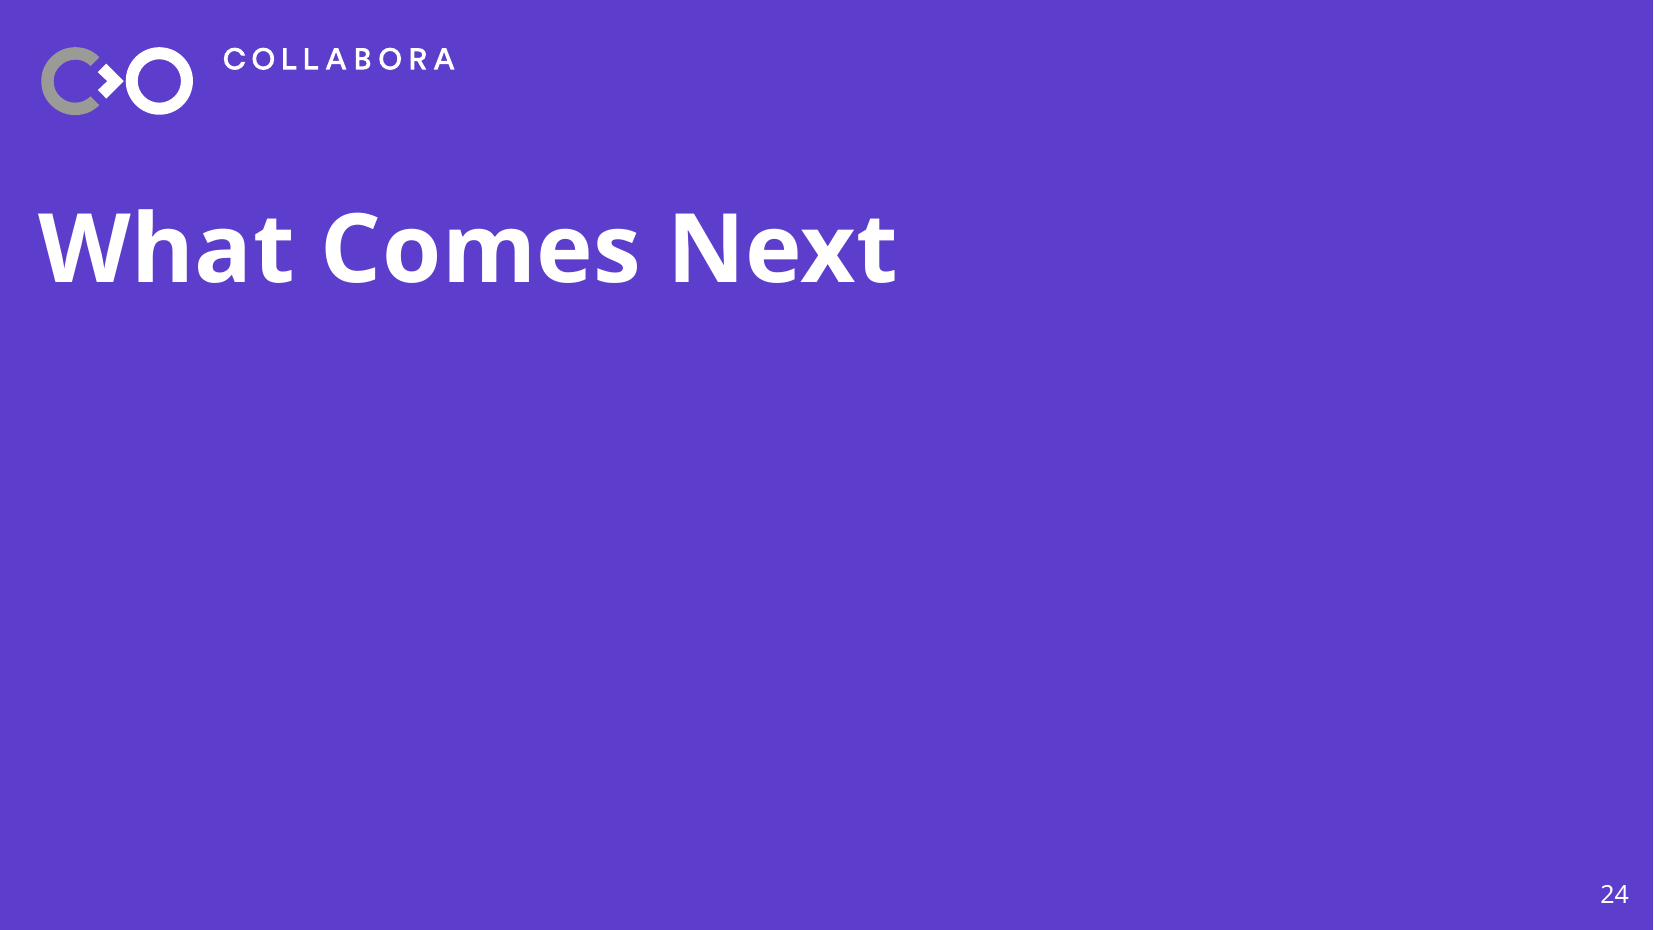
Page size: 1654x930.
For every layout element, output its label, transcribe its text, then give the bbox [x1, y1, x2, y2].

title What Comes Next [38, 186, 1614, 243]
